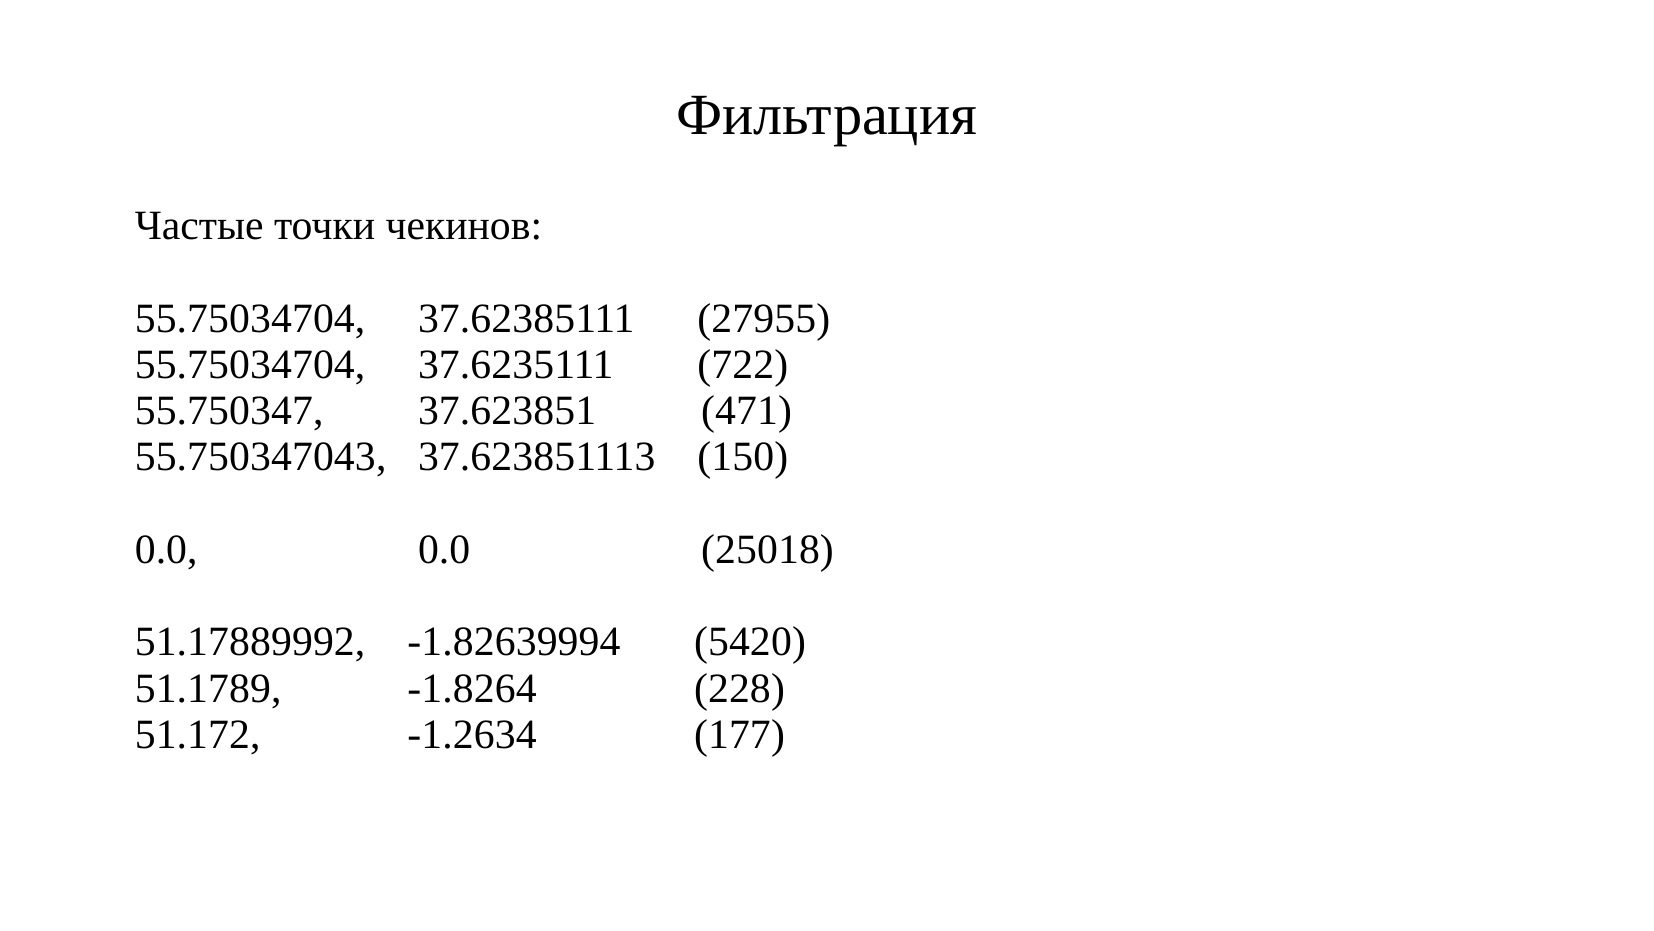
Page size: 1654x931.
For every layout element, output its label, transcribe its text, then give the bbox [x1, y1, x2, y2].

text_box Частые точки чекинов: 55.75034704, 37.62385111 (27955) 55.75034704, 37.6235111 (722) 55.750347, 37.623851 (471) 55.750347043, 37.623851113 (150) 0.0, 0.0 (25018) 51.17889992, -1.82639994 (5420) 51.1789, -1.8264 (228) 51.172, -1.2634 (177) [120, 195, 850, 769]
text_box Фильтрация [661, 75, 993, 155]
